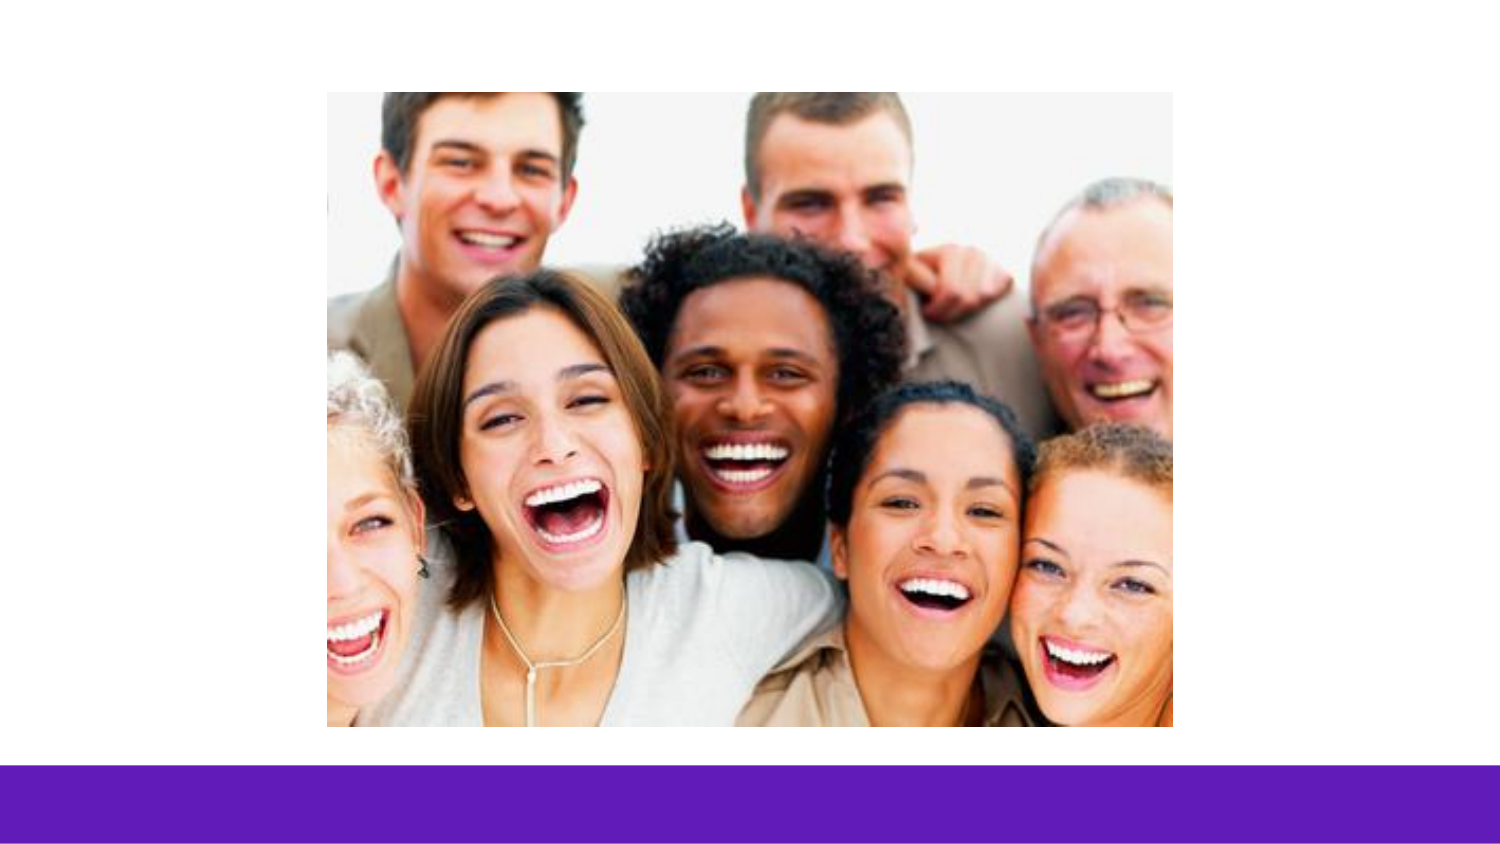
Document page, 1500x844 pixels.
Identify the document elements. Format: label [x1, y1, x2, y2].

picture [327, 92, 1173, 727]
